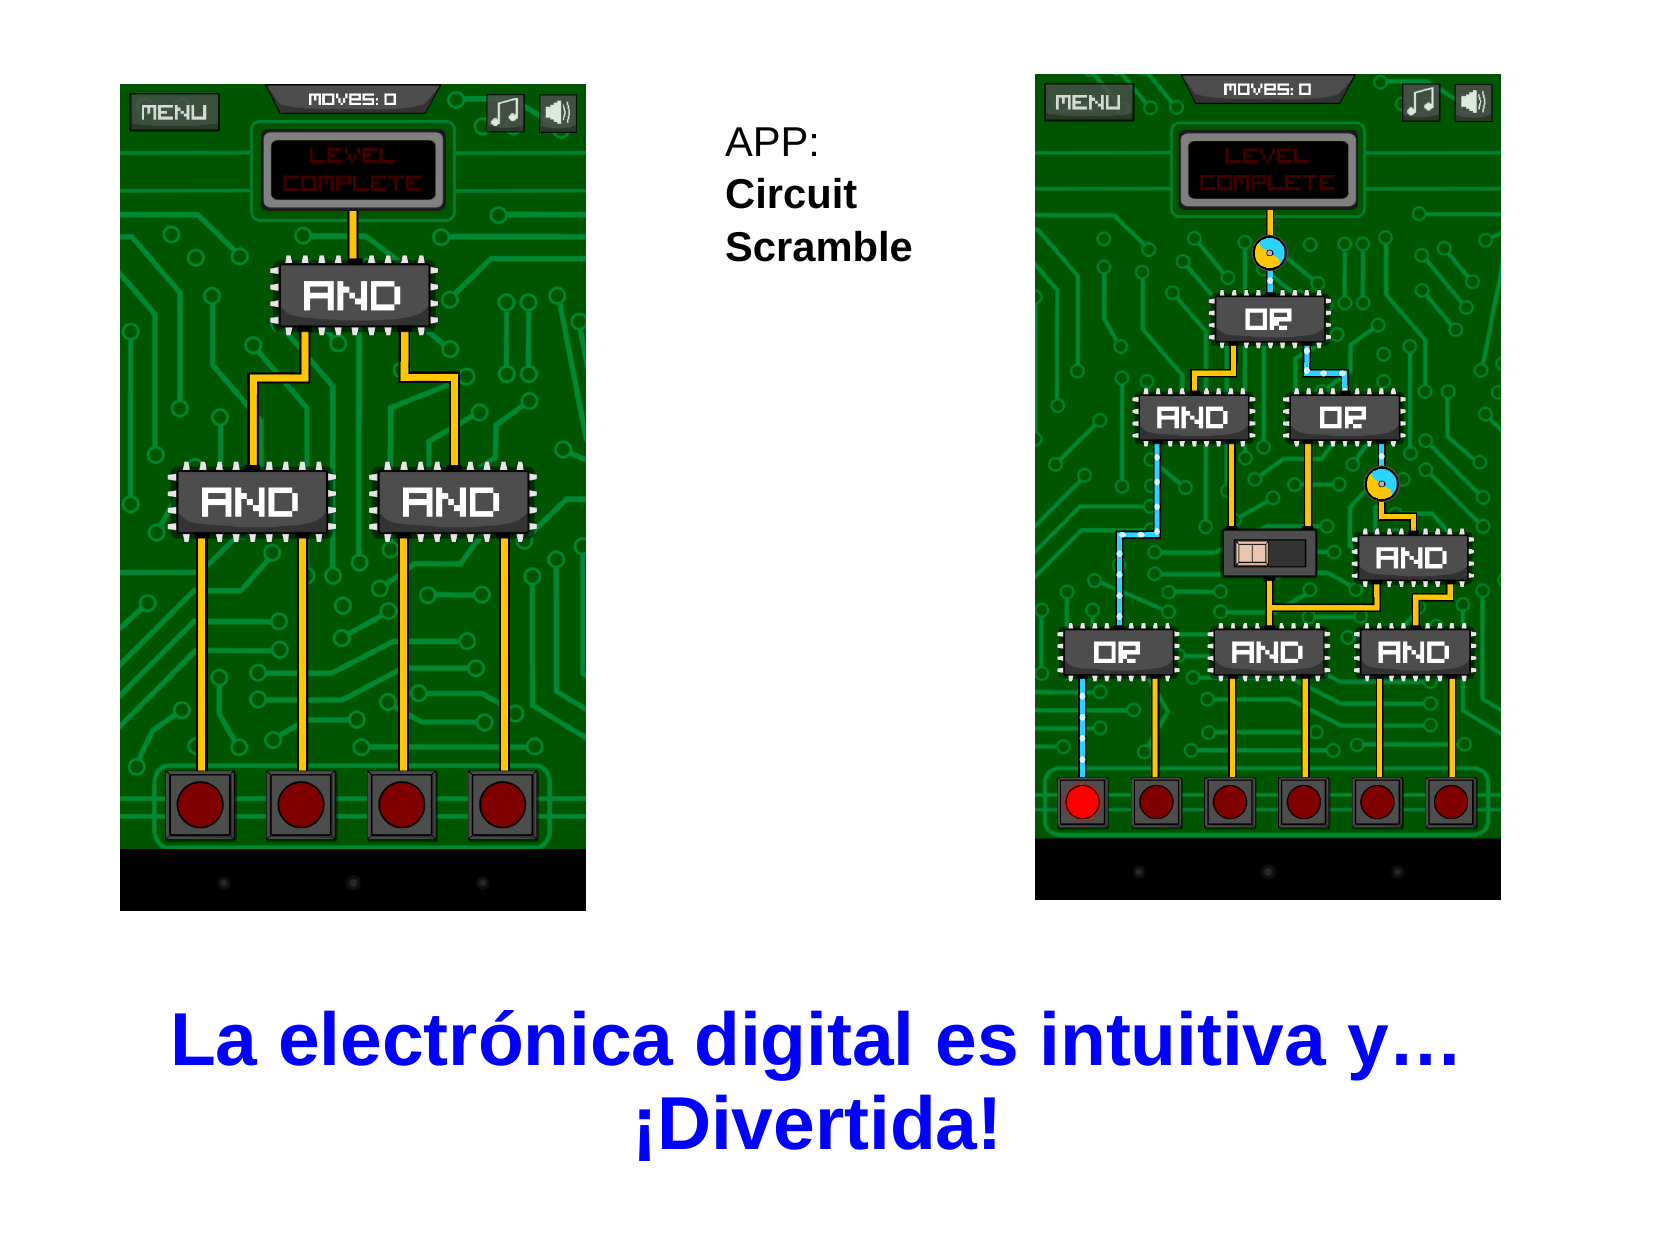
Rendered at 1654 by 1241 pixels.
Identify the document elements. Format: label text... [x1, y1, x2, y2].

text_box La electrónica digital es intuitiva y… ¡Divertida! [90, 990, 1546, 1201]
picture [120, 84, 586, 912]
text_box APP: Circuit Scramble [675, 111, 931, 278]
picture [1035, 74, 1501, 901]
